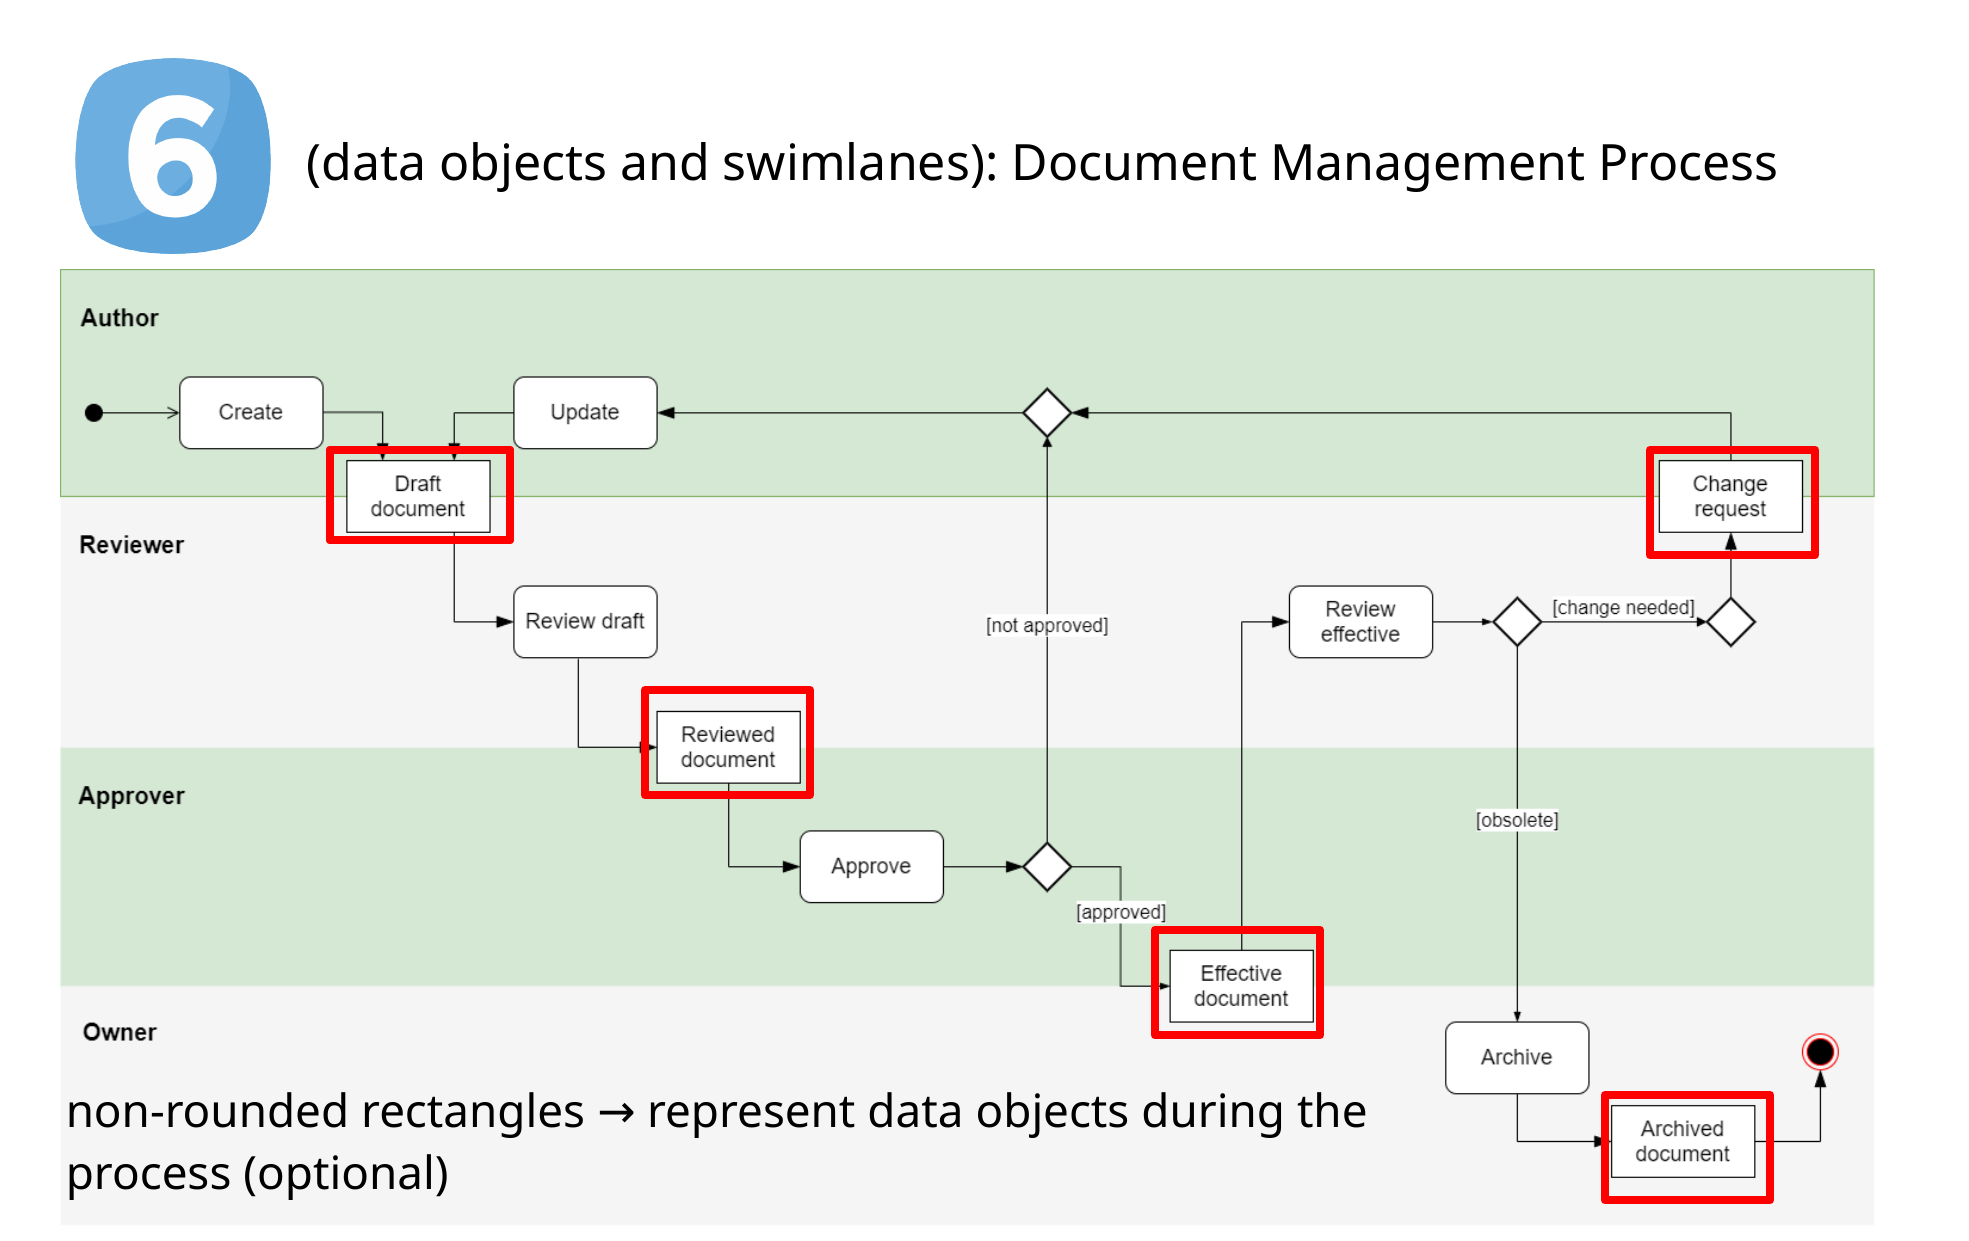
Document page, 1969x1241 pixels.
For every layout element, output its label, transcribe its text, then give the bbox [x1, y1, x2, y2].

picture [60, 269, 1876, 1227]
picture [75, 58, 271, 254]
text_box (data objects and swimlanes): Document Management Process [300, 96, 1921, 226]
text_box non-rounded rectangles → represent data objects during the process (optional) [60, 1081, 1411, 1201]
